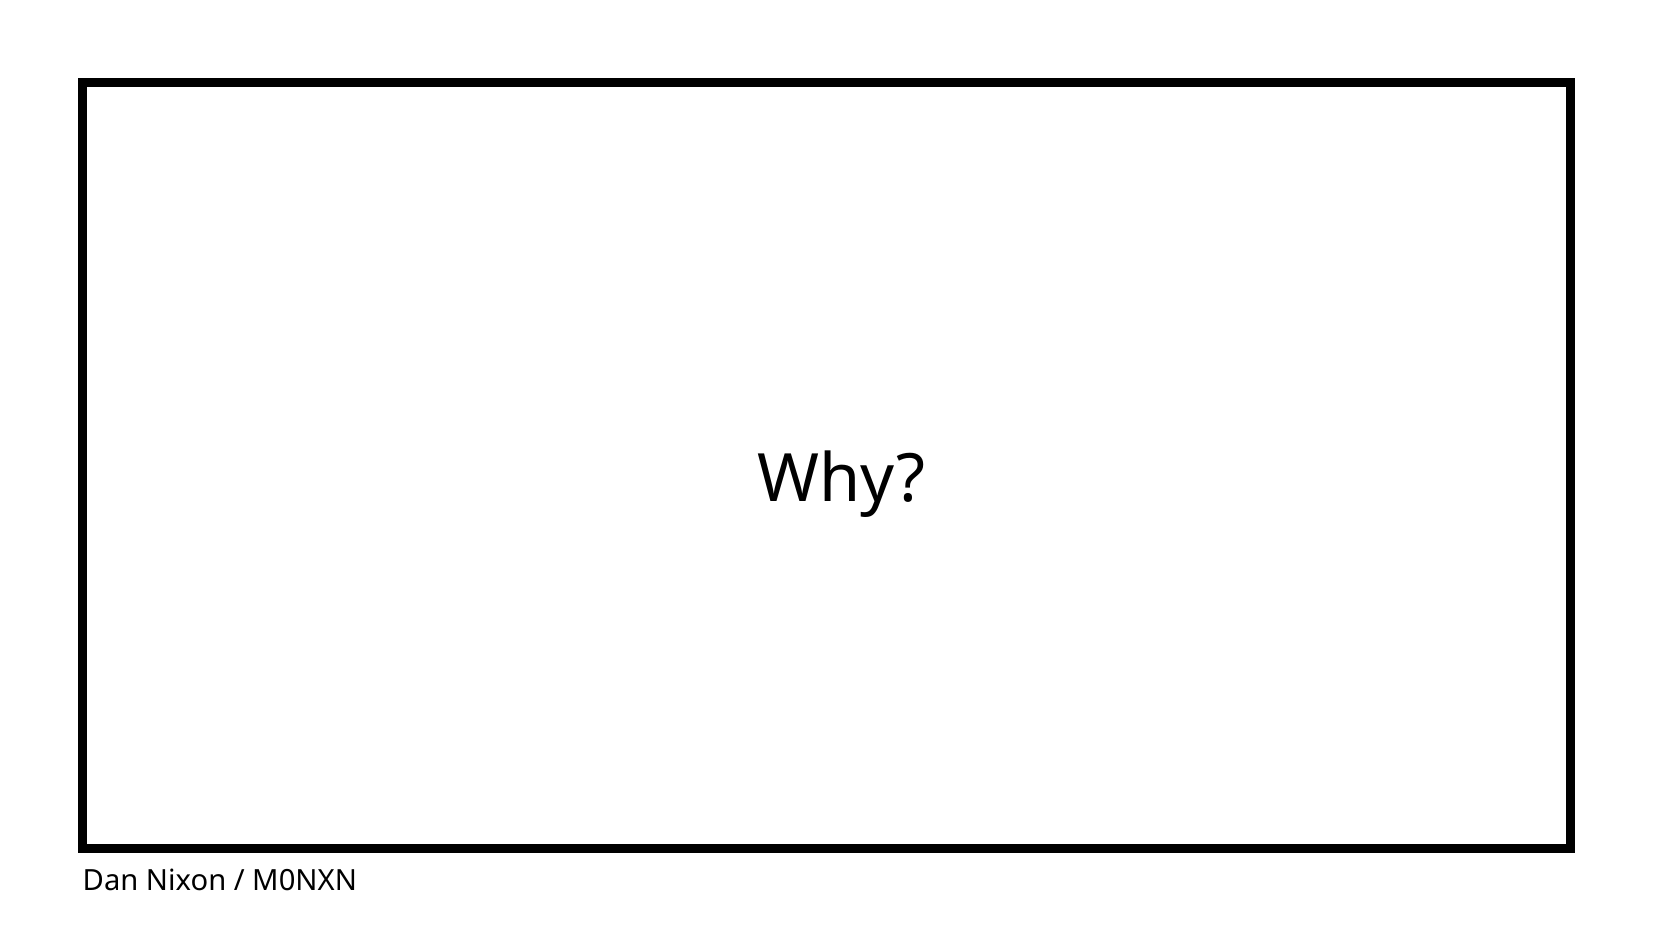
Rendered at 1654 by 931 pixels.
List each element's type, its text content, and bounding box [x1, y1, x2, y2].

subtitle Why? [82, 82, 1571, 849]
